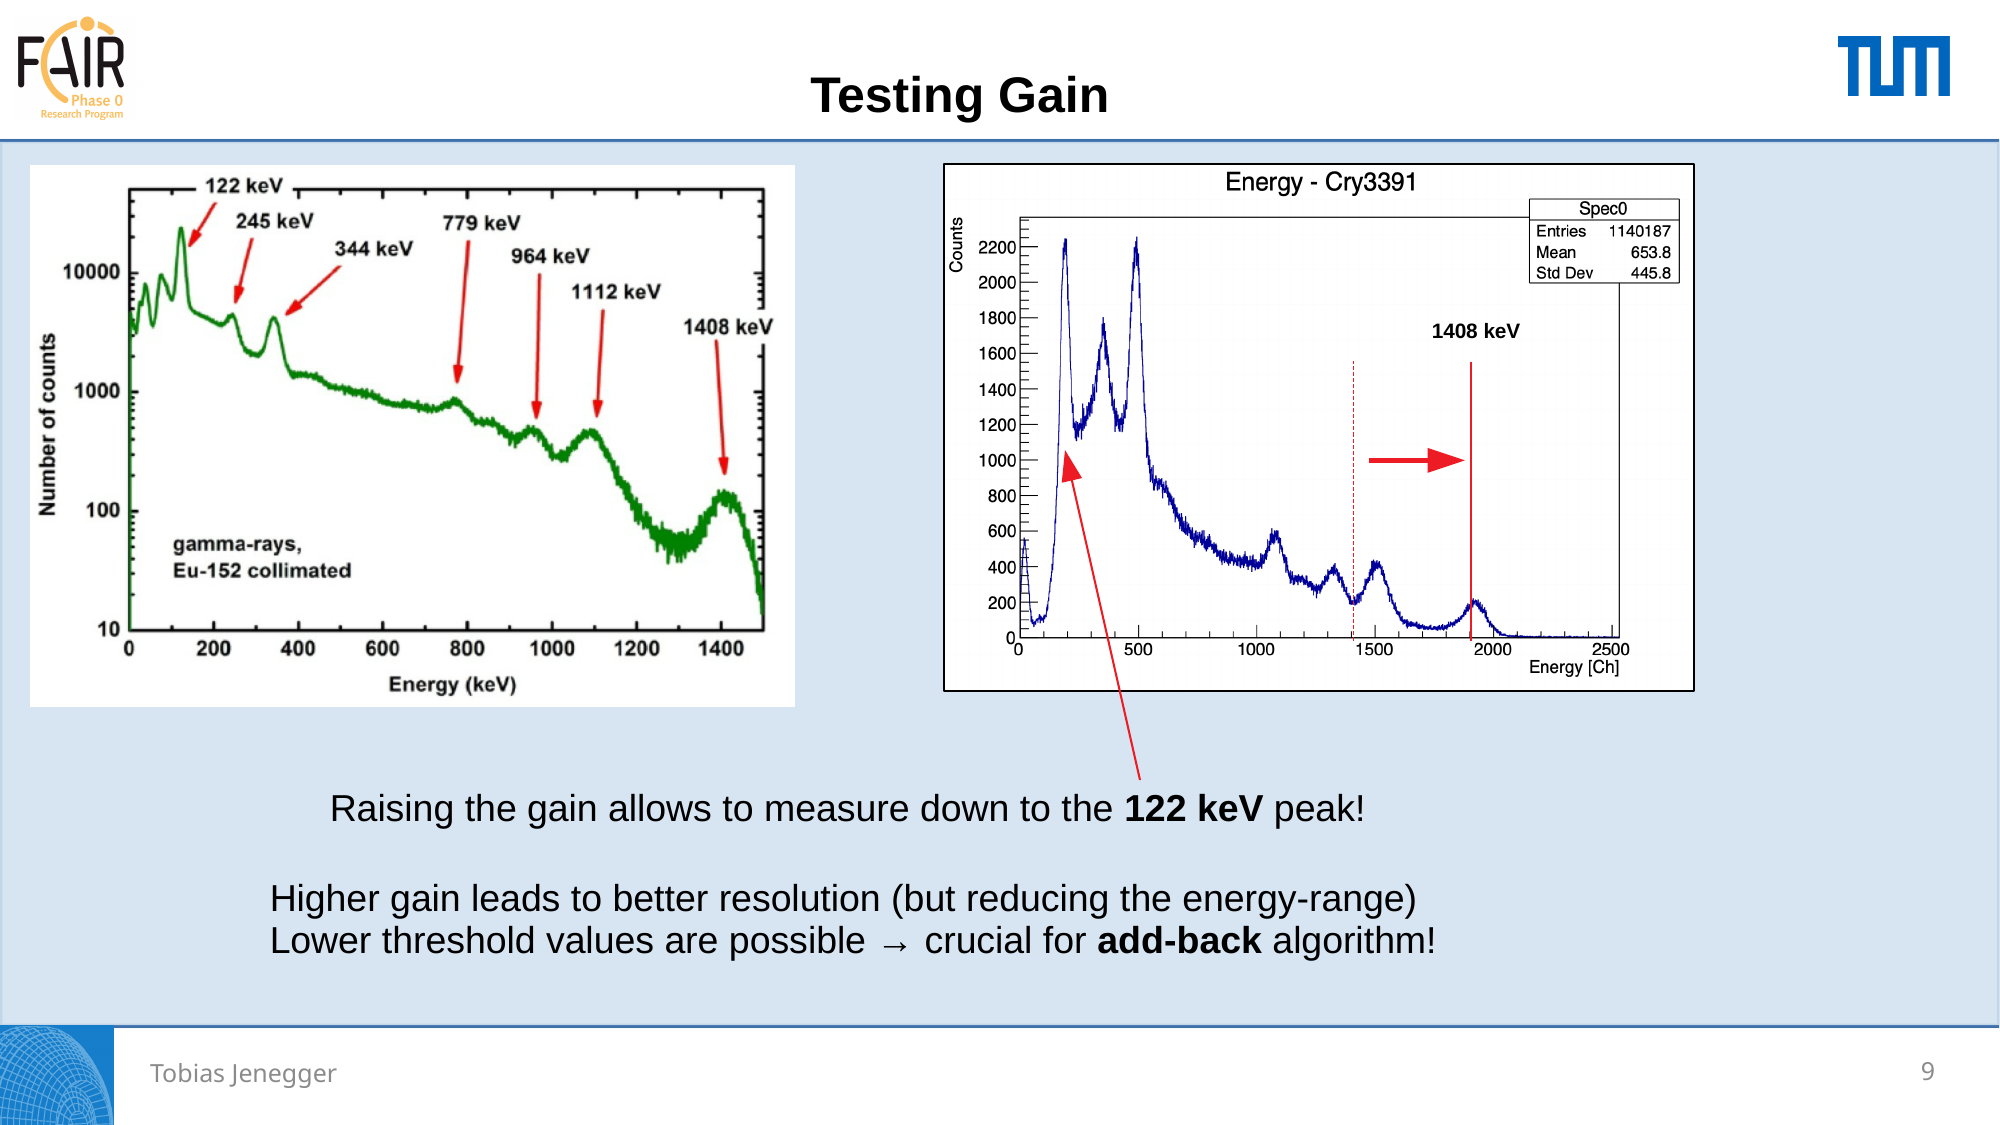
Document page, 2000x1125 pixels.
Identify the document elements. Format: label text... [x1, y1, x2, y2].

picture [945, 164, 1694, 691]
picture [0, 1025, 114, 1125]
text_box Higher gain leads to better resolution (but reducing the energy-range) Lower threshold values are possible → crucial for add-back algorithm! [255, 870, 1966, 969]
picture [15, 15, 142, 120]
text_box Raising the gain allows to measure down to the 122 keV peak! [315, 780, 1636, 837]
picture [30, 164, 796, 707]
text_box 1408 keV [1417, 312, 1561, 355]
picture [1838, 36, 1950, 96]
text_box Testing Gain [315, 60, 1606, 131]
